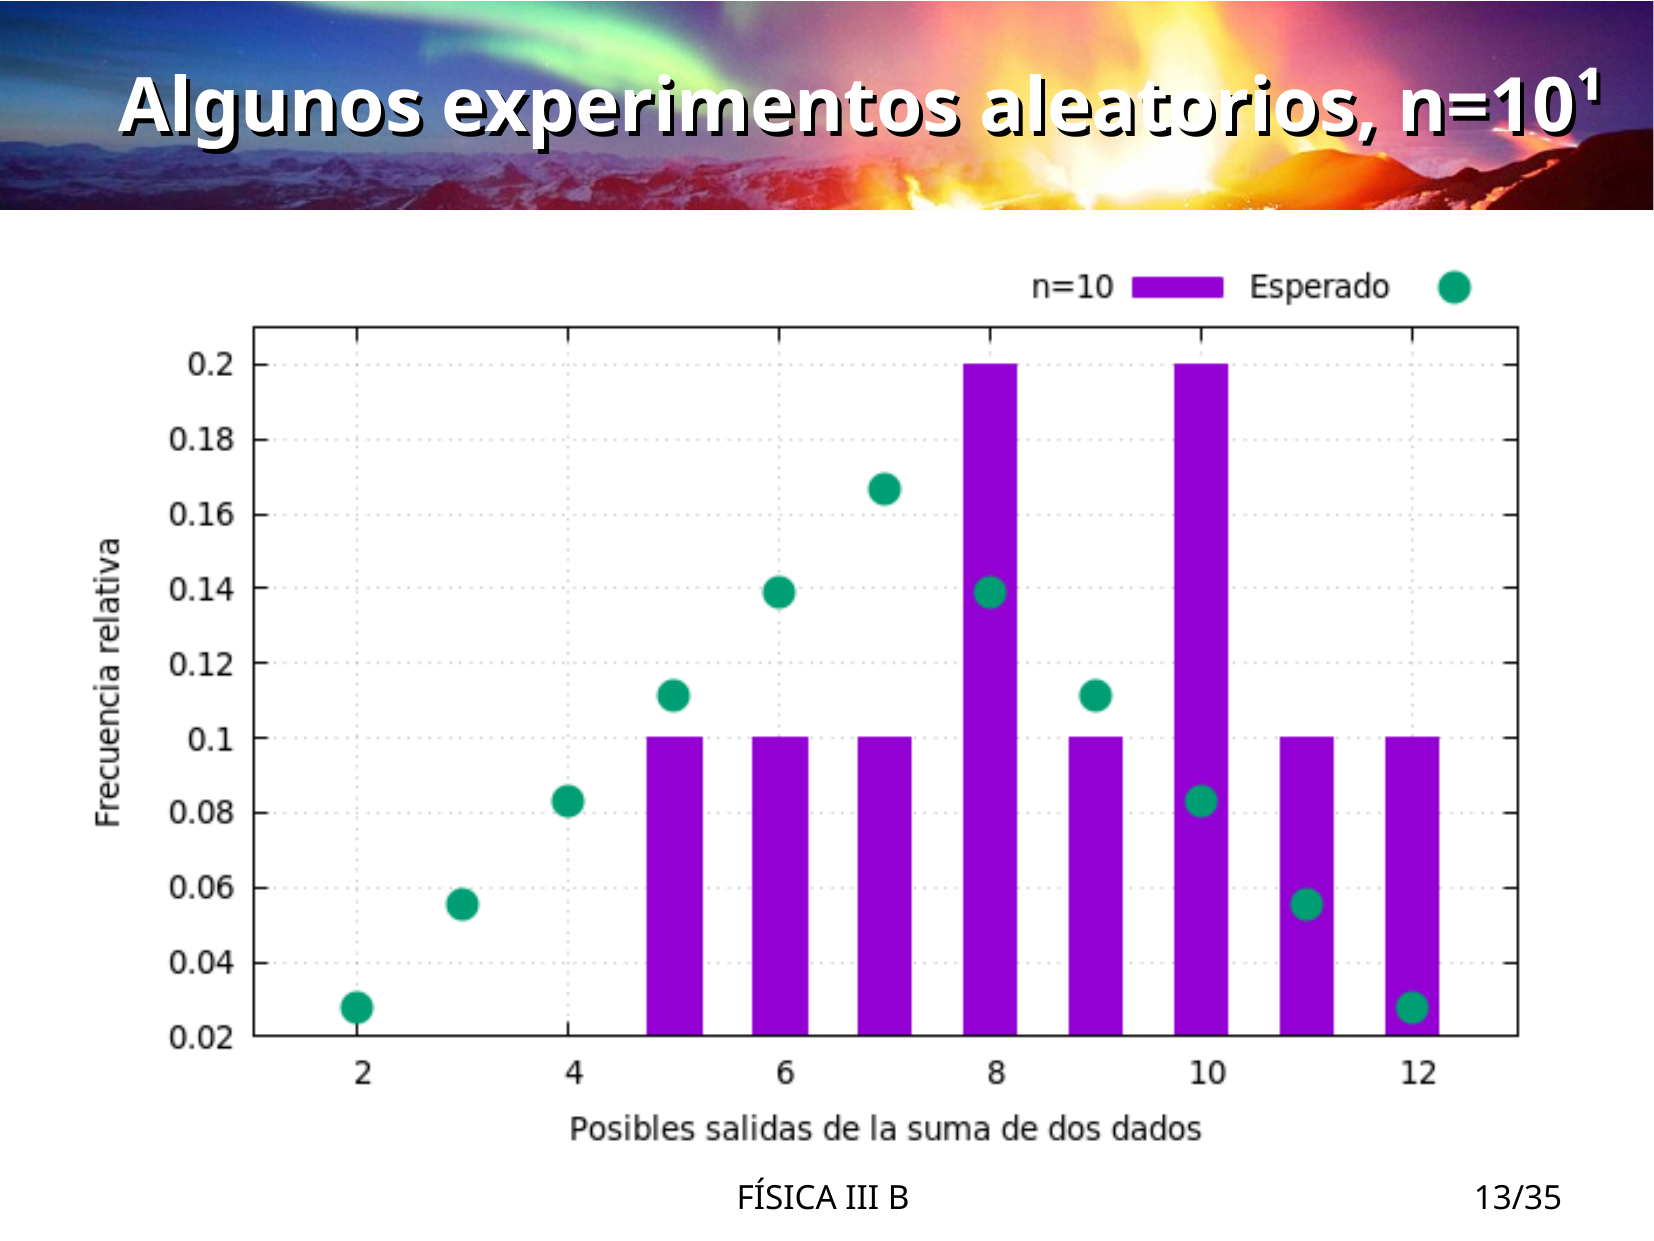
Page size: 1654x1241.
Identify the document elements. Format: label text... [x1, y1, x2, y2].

title Algunos experimentos aleatorios, n=10¹ [45, 15, 1606, 191]
picture [0, 1, 1654, 210]
picture [75, 254, 1576, 1156]
